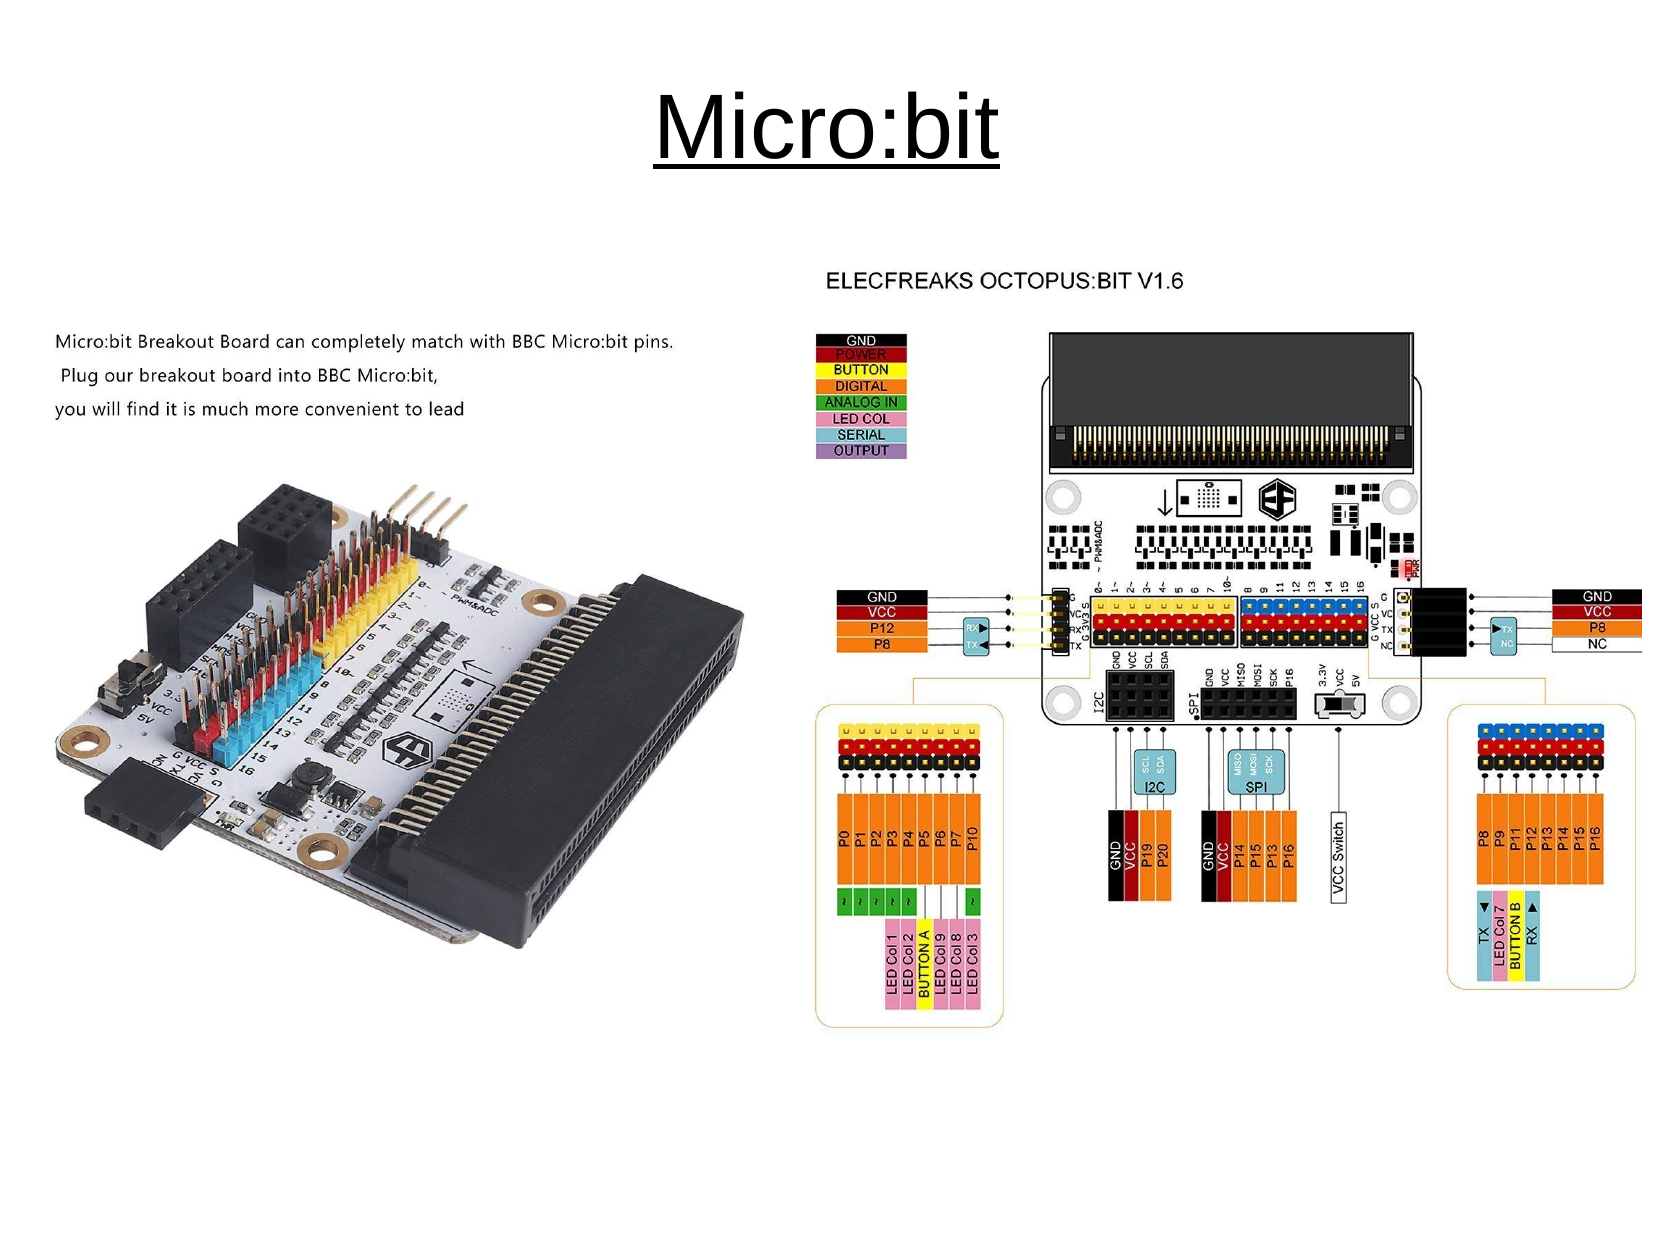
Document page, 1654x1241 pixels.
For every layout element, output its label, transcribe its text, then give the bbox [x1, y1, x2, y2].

picture [814, 230, 1642, 1058]
title Micro:bit [82, 23, 1571, 231]
picture [39, 283, 780, 1024]
